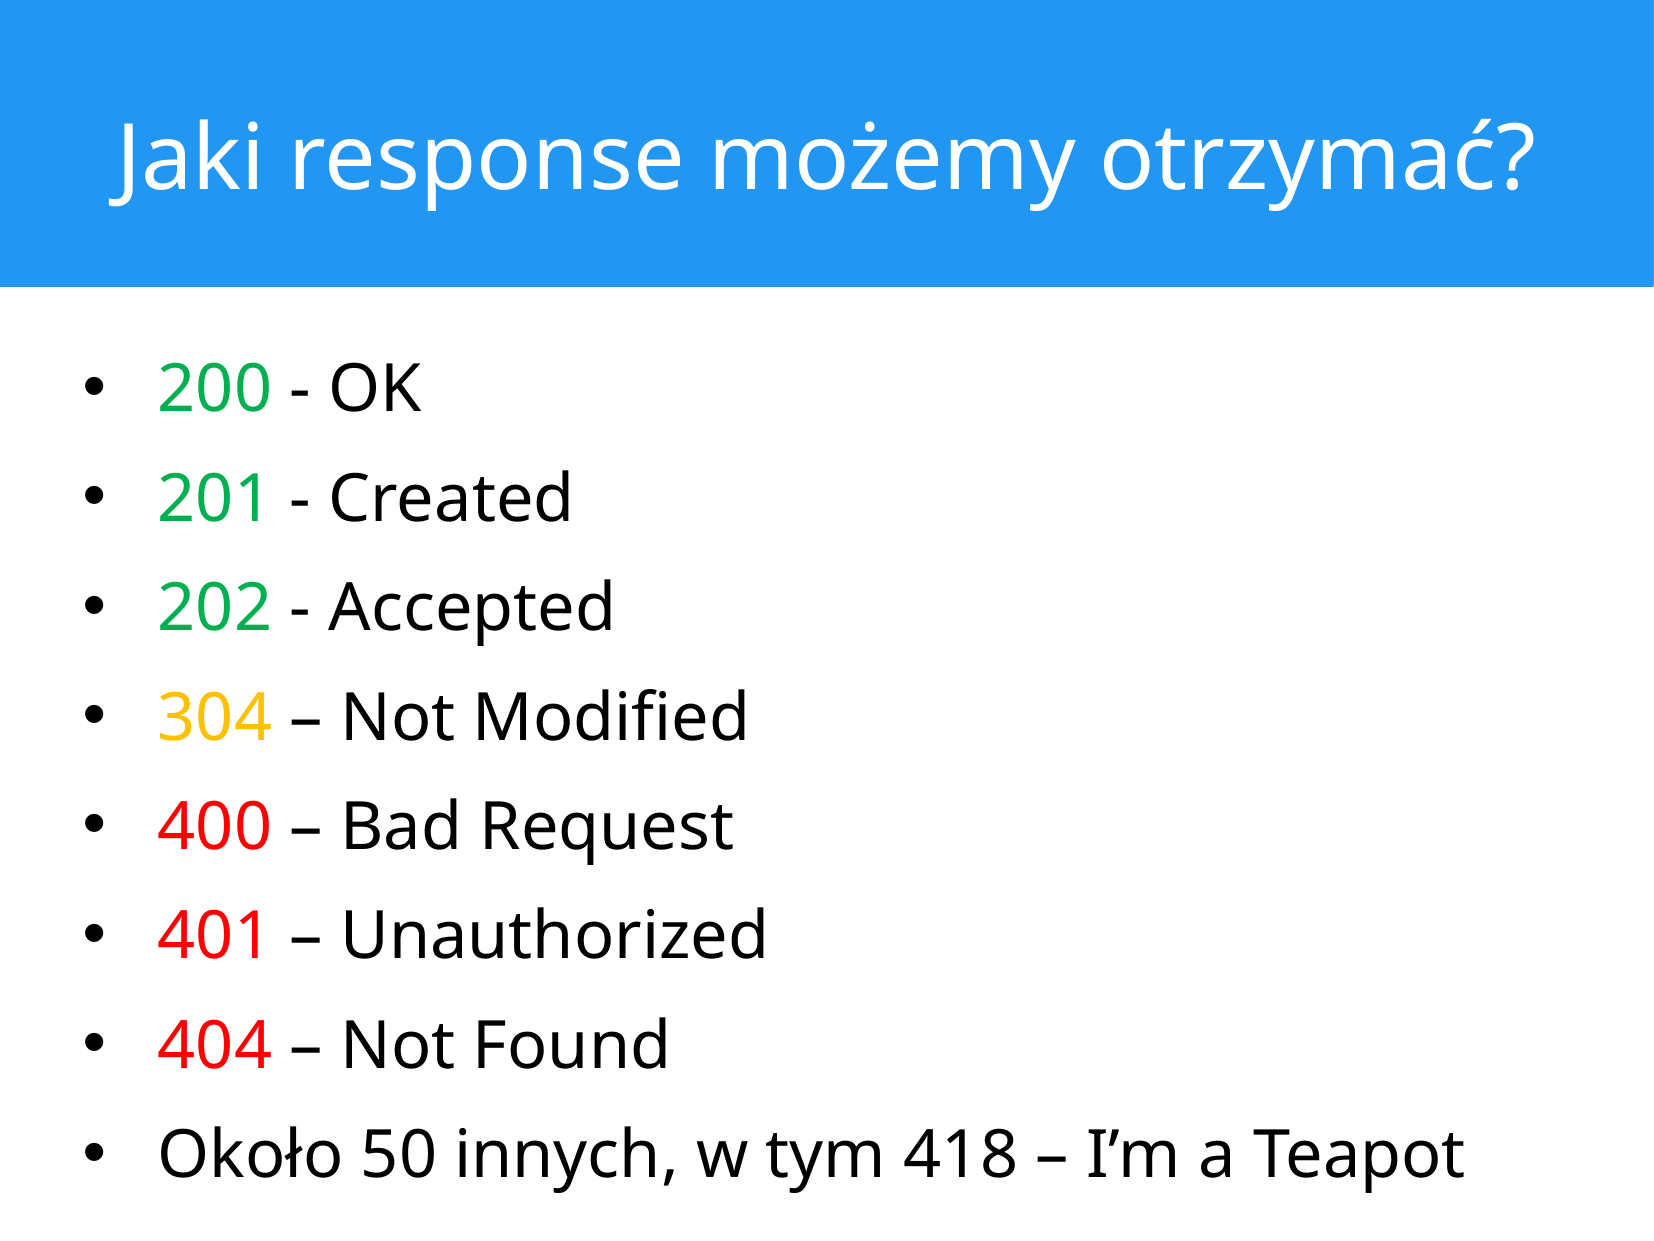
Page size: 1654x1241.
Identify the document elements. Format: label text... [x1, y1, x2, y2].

list 200 - OK 201 - Created 202 - Accepted 304 – Not Modified 400 – Bad Request 401 – Unauthorized 404 – Not Found Około 50 innych, w tym 418 – I’m a Teapot [82, 344, 1571, 1198]
title Jaki response możemy otrzymać? [82, 97, 1571, 209]
